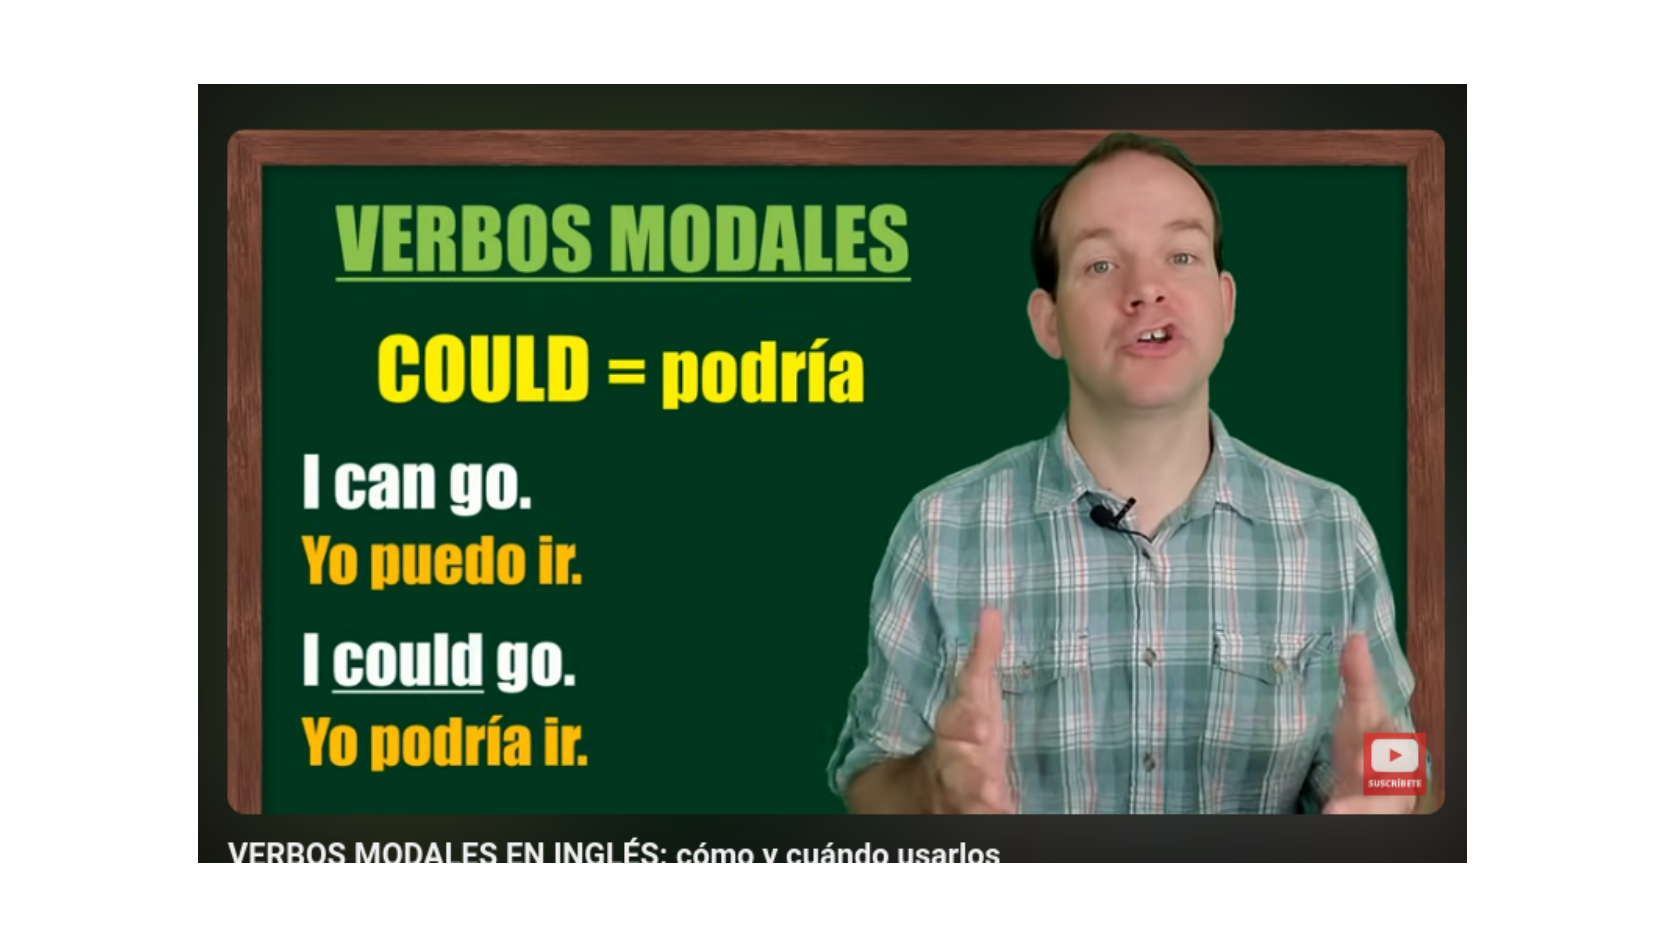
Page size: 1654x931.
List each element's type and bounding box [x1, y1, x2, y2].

picture [198, 84, 1467, 863]
